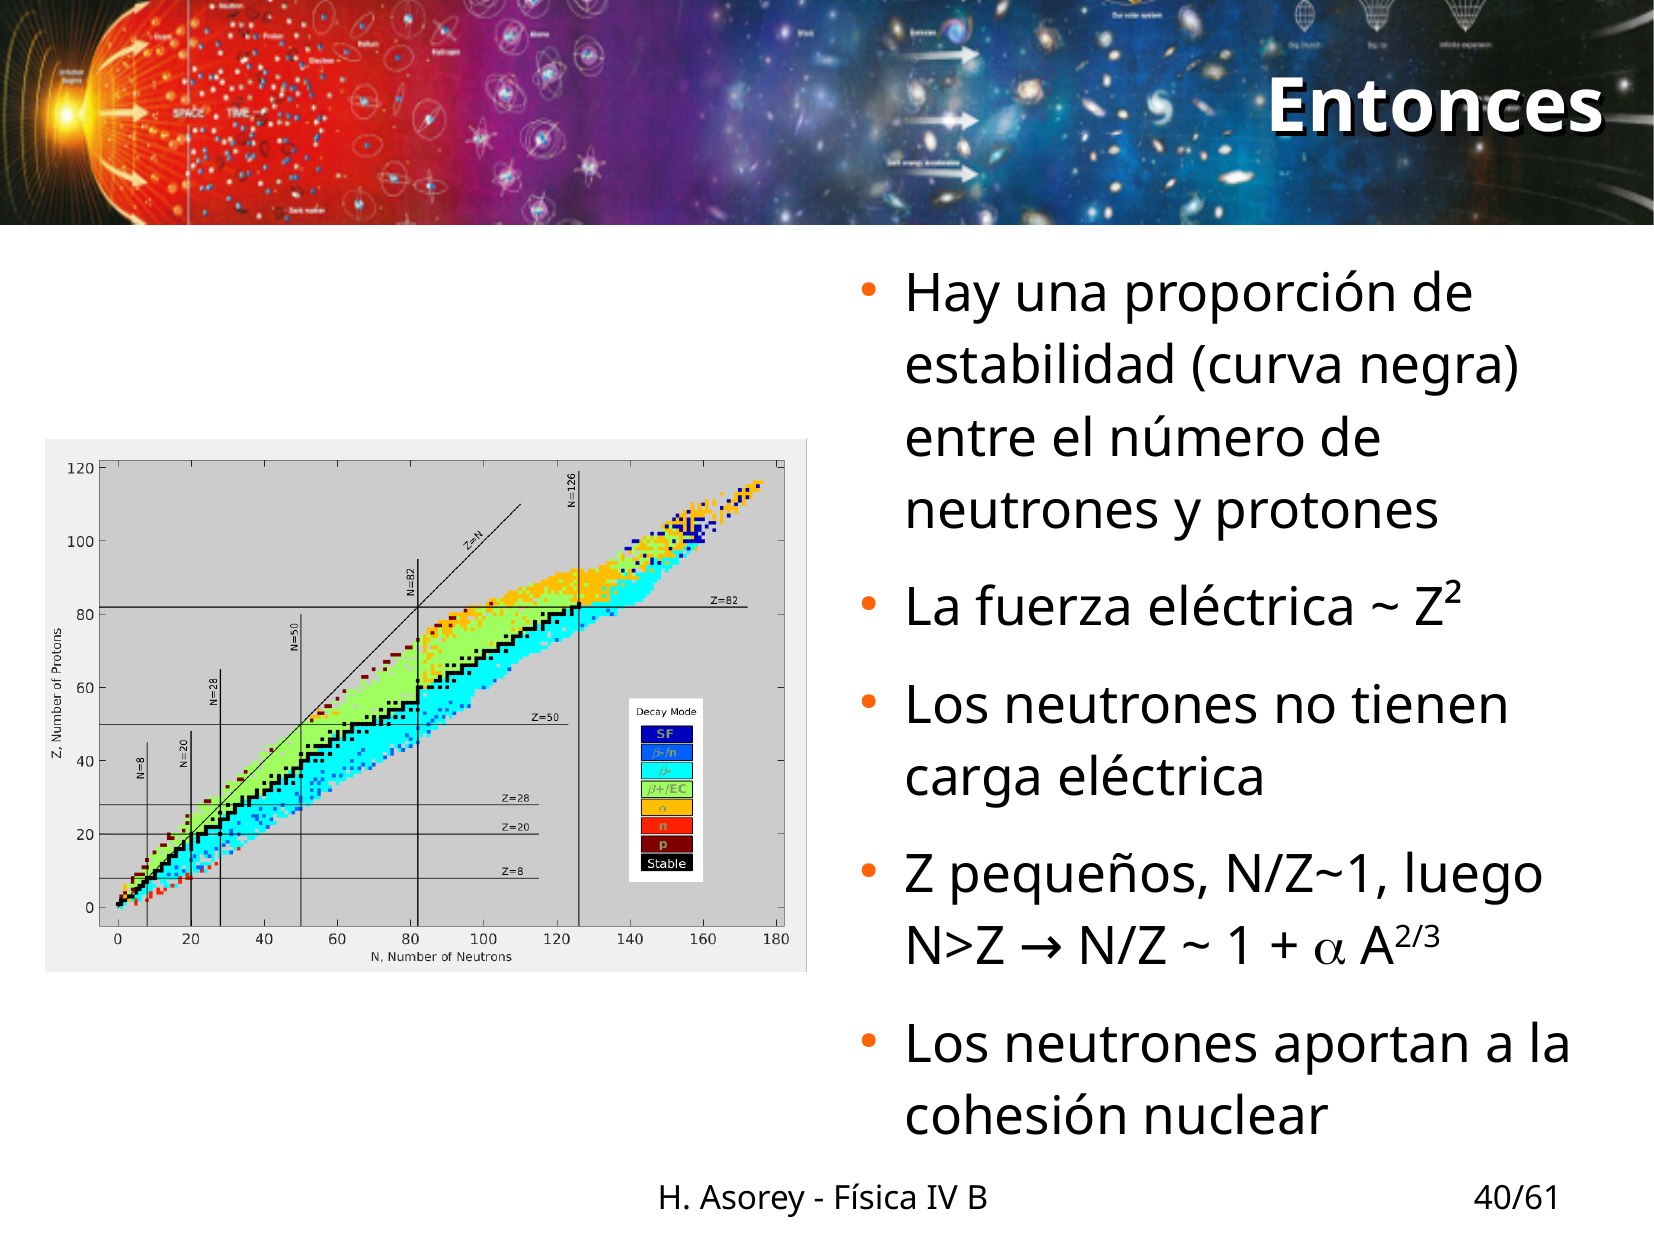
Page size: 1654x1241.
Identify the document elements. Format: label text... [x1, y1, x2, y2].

picture [45, 438, 807, 972]
picture [0, 0, 1654, 225]
list Hay una proporción de estabilidad (curva negra) entre el número de neutrones y protones La fuerza eléctrica ~ Z² Los neutrones no tienen carga eléctrica Z pequeños, N/Z~1, luego N>Z → N/Z ~ 1 + a A2/3 Los neutrones aportan a la cohesión nuclear [844, 255, 1606, 1156]
title Entonces [45, 15, 1606, 191]
